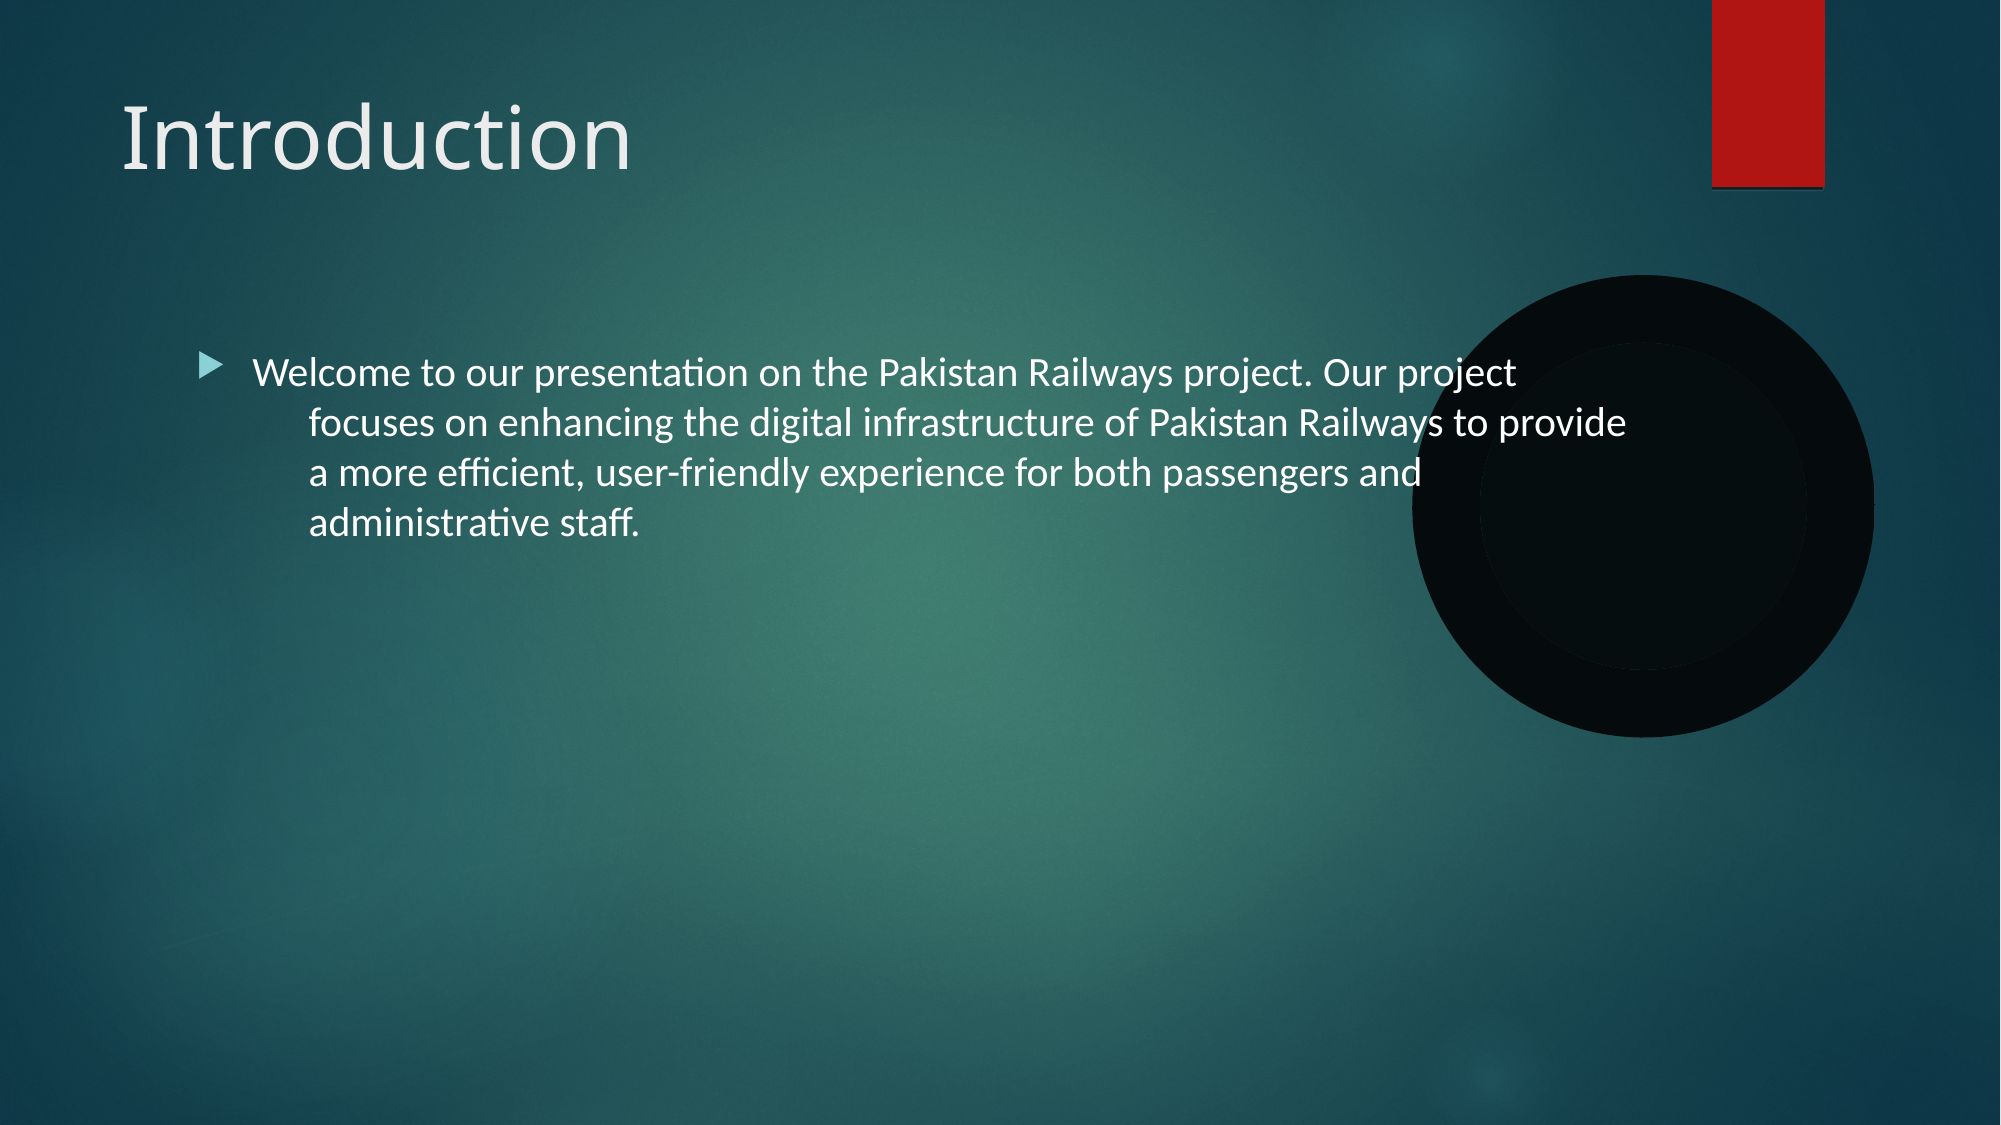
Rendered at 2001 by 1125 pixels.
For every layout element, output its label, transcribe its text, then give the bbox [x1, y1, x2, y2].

list Welcome to our presentation on the Pakistan Railways project. Our project focuses on enhancing the digital infrastructure of Pakistan Railways to provide a more efficient, user-friendly experience for both passengers and administrative staff. [181, 336, 1649, 1026]
title Introduction [106, 74, 1649, 305]
